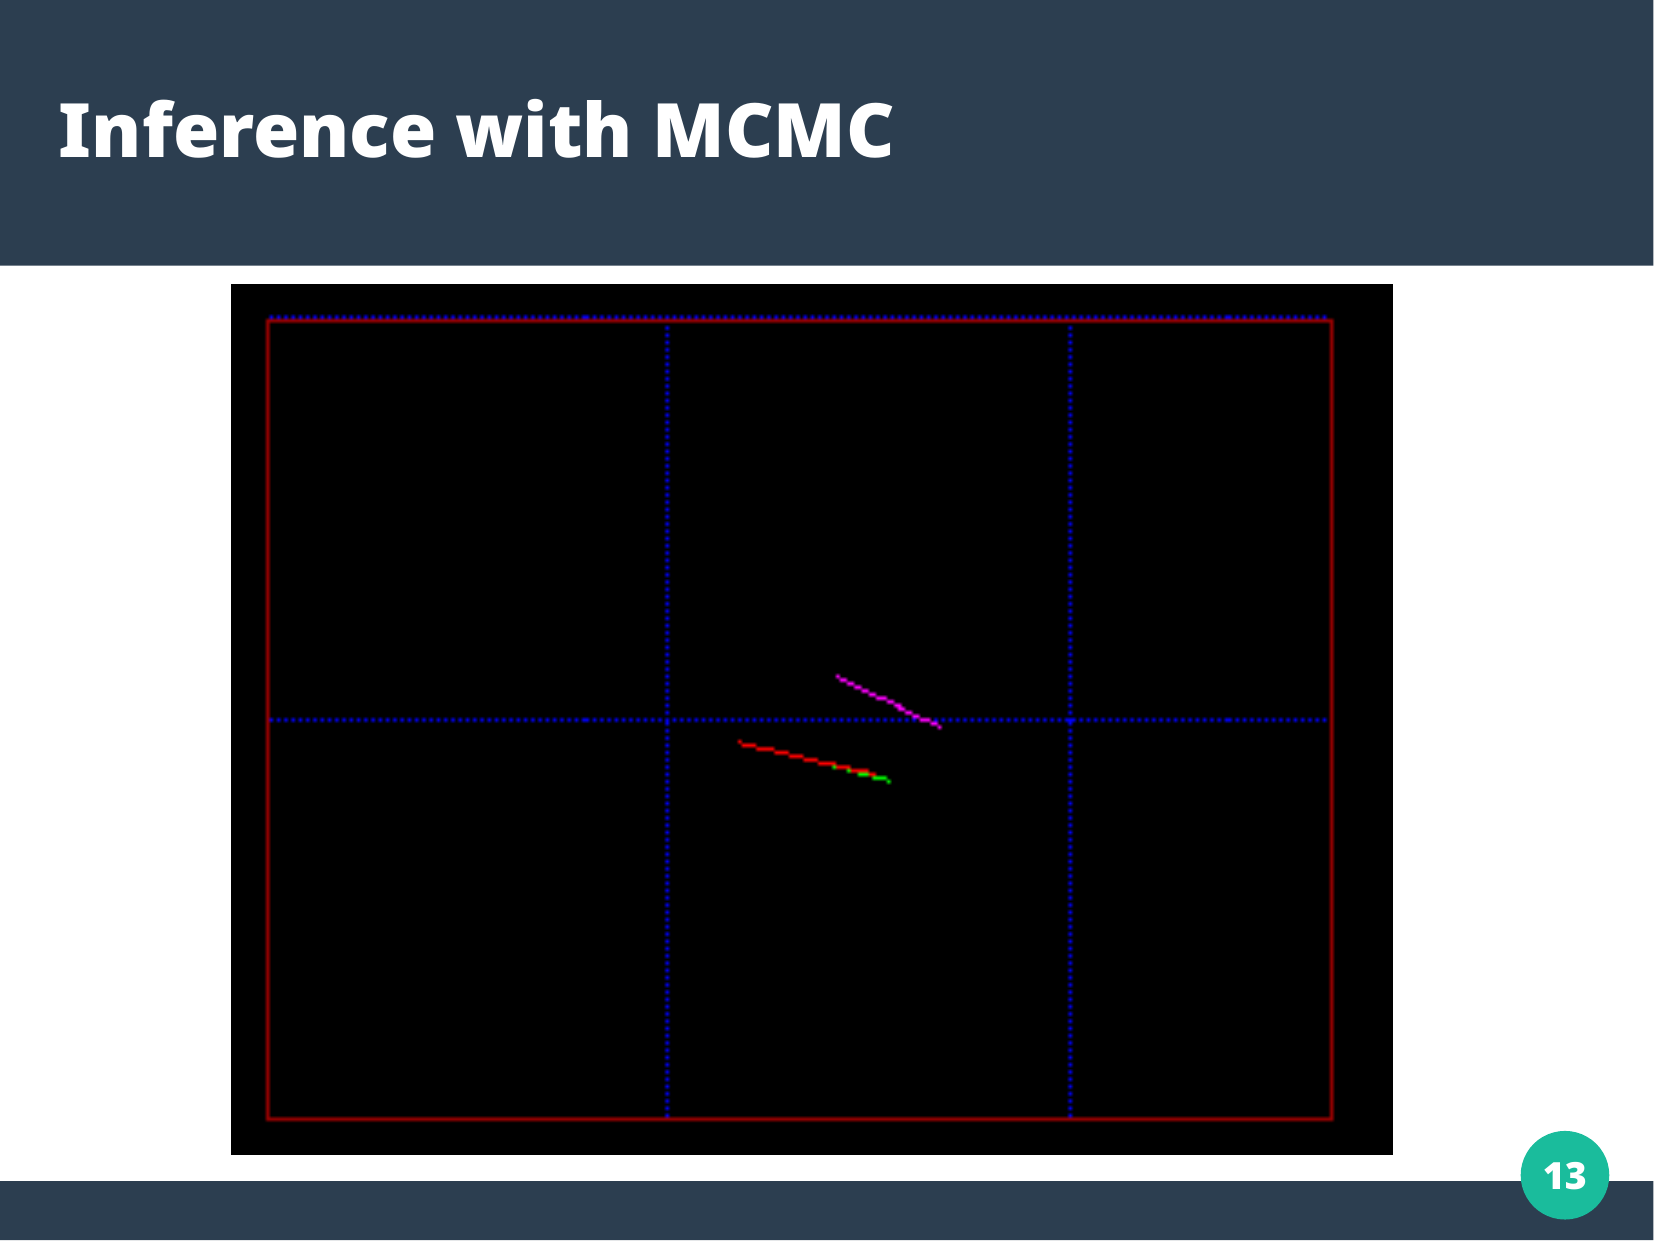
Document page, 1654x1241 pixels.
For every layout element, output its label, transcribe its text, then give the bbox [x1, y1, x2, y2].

picture [231, 284, 1393, 1156]
title Inference with MCMC [59, 49, 1595, 207]
